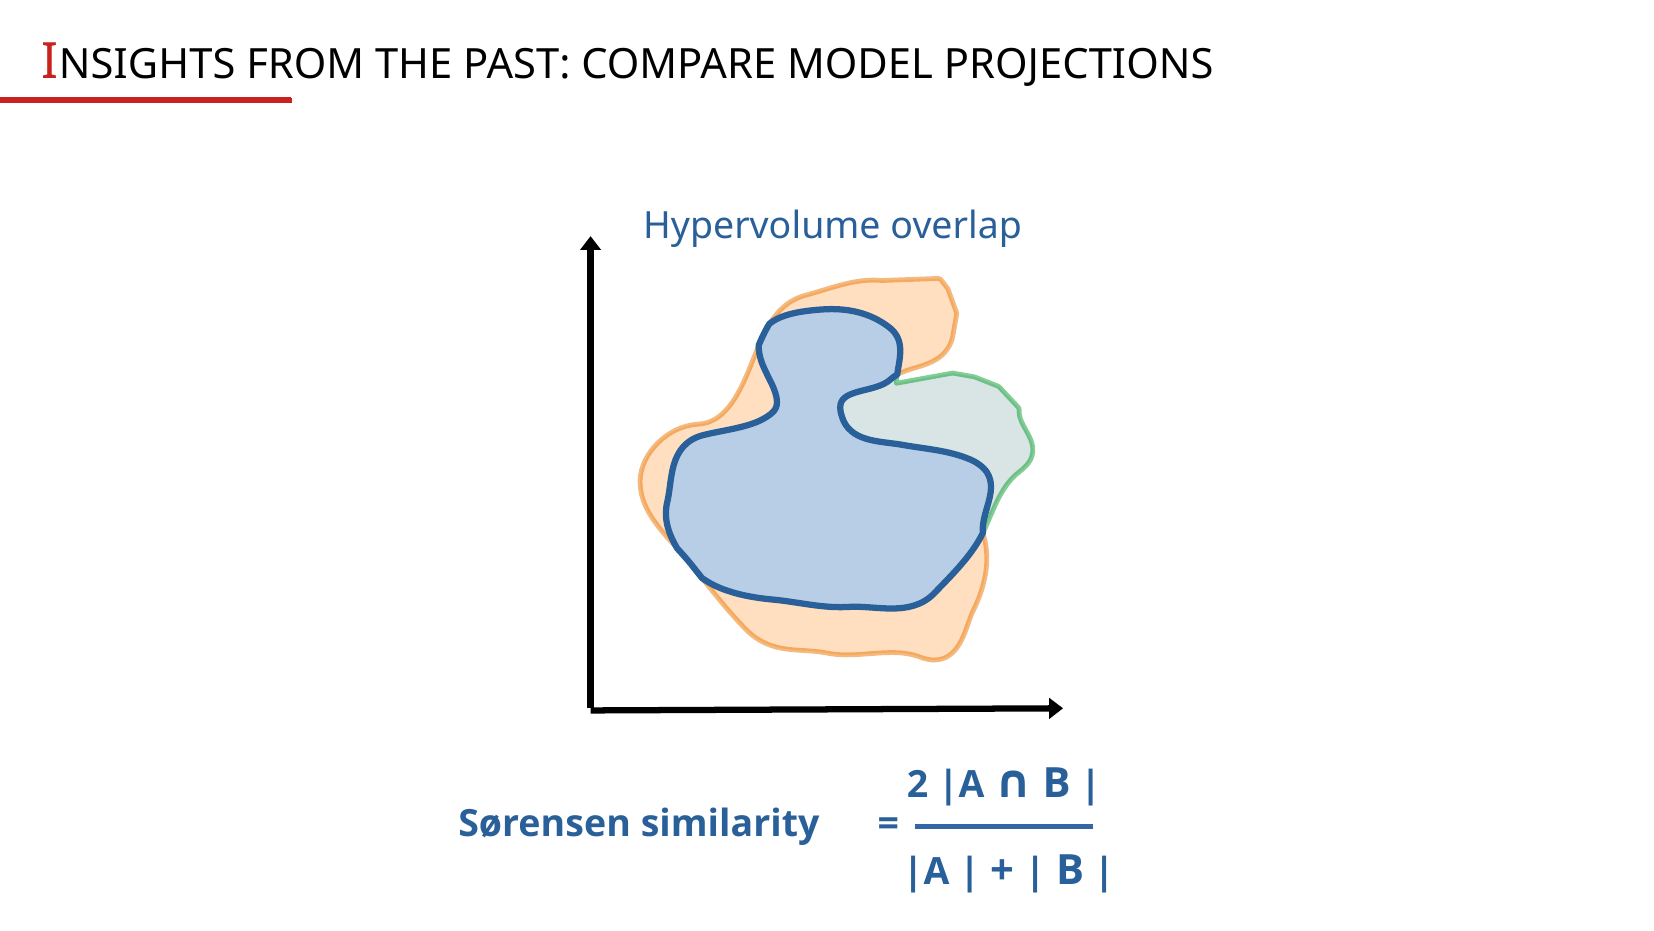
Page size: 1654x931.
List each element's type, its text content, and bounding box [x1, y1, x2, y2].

text_box Hypervolume overlap [625, 181, 1040, 266]
text_box INSIGHTS FROM THE PAST: COMPARE MODEL PROJECTIONS [27, 0, 1622, 119]
text_box [640, 278, 1033, 661]
text_box 2 |A ∩ B | [826, 732, 1182, 820]
text_box Sørensen similarity = [442, 779, 826, 864]
text_box |A | + | B | [826, 820, 1182, 916]
